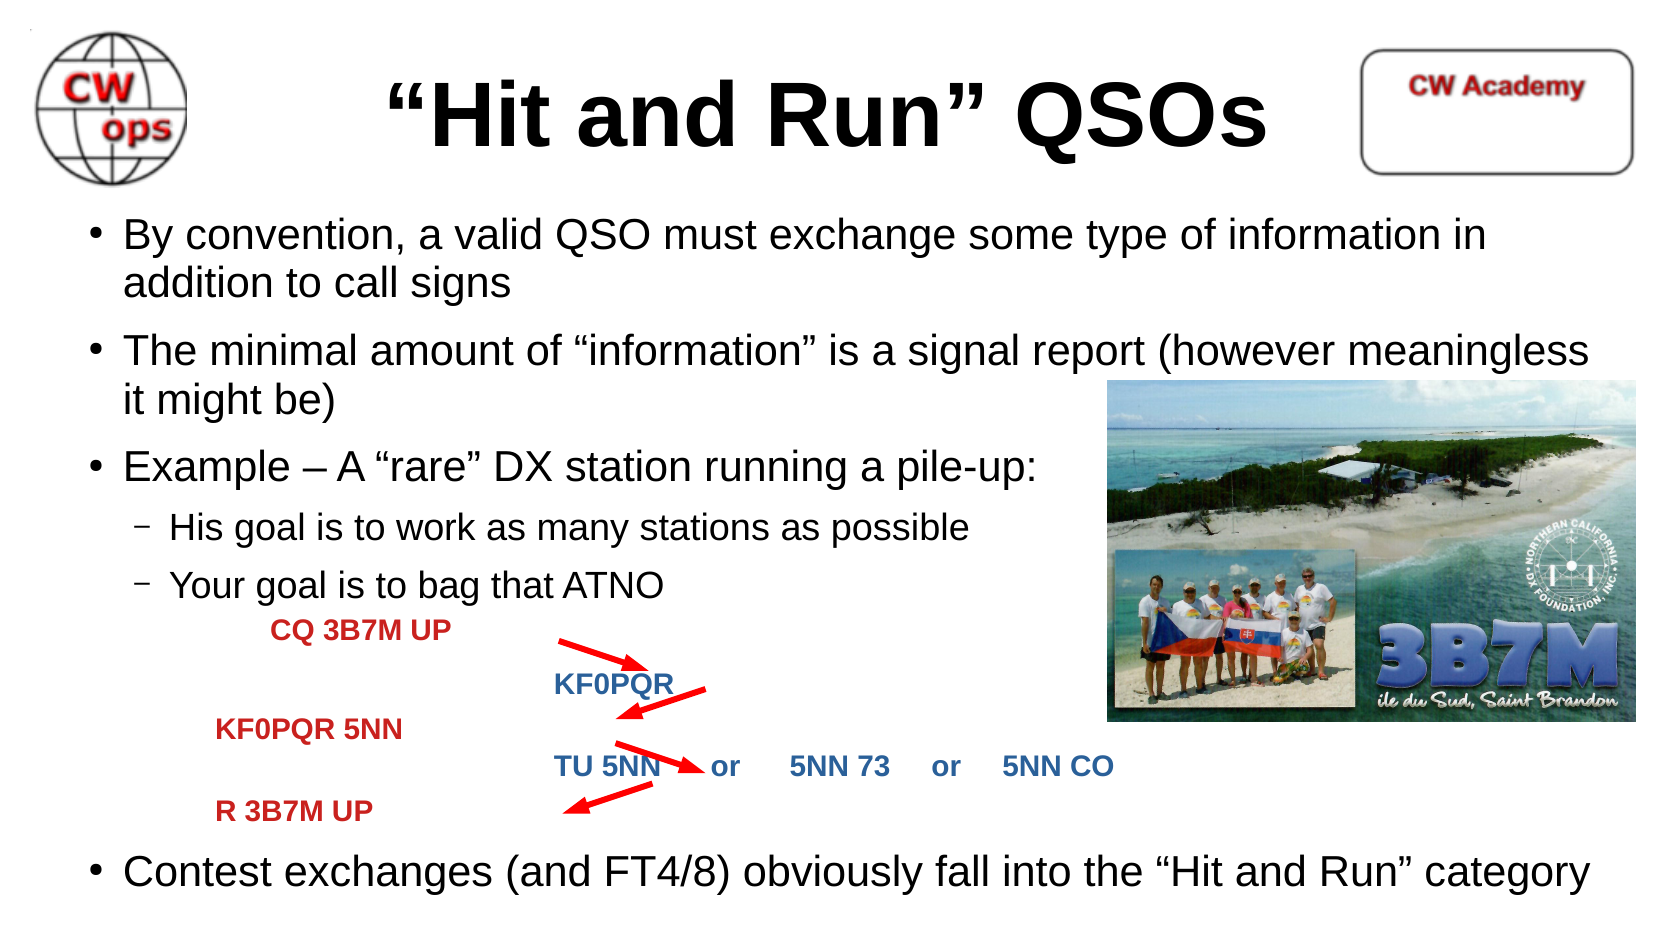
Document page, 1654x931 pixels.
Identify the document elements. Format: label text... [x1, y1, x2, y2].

picture [1621, 380, 1636, 722]
list By convention, a valid QSO must exchange some type of information in addition to call signs The minimal amount of “information” is a signal report (however meaningless it might be) Example – A “rare” DX station running a pile-up: His goal is to work as many stations as possible Your goal is to bag that ATNO CQ 3B7M UP KF0PQR KF0PQR 5NN TU 5NN or 5NN 73 or 5NN CO R 3B7M UP Contest exchanges (and FT4/8) obviously fall into the “Hit and Run” category [76, 210, 1621, 915]
title “Hit and Run” QSOs [82, 37, 1571, 193]
picture [1571, 37, 1640, 186]
picture [30, 29, 187, 194]
